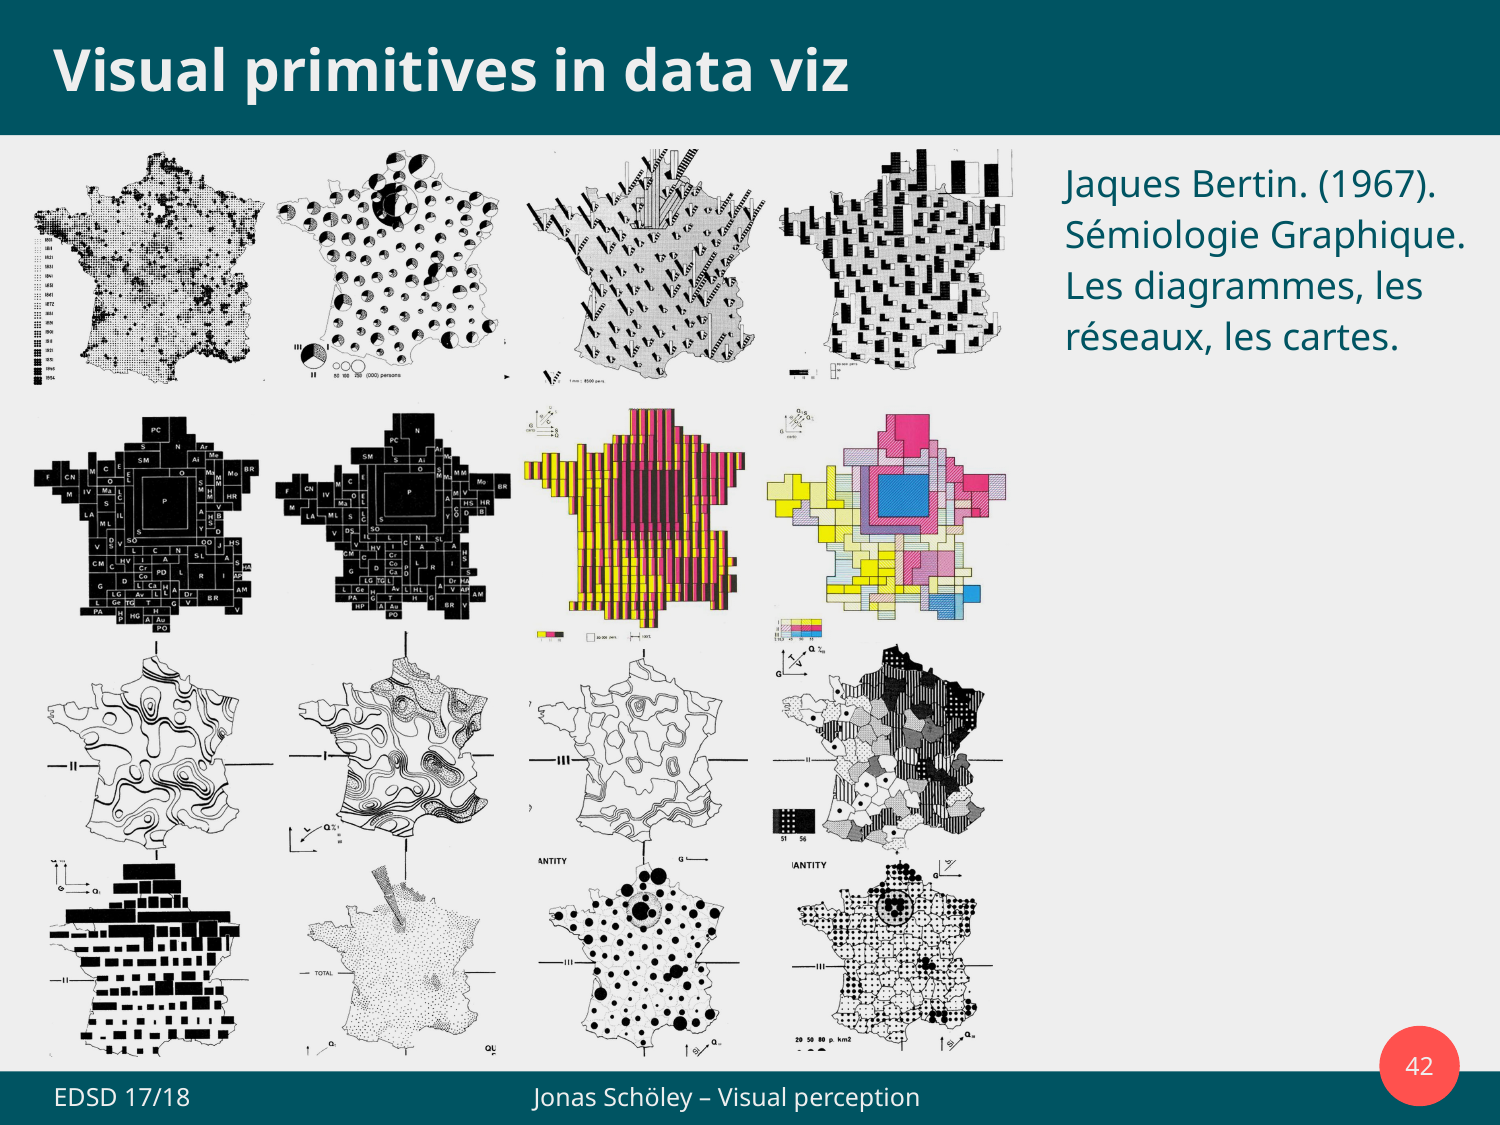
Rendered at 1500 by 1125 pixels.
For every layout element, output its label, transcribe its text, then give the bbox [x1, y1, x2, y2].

picture [30, 149, 1036, 1125]
text_box Jaques Bertin. (1967). Sémiologie Graphique. Les diagrammes, les réseaux, les cartes. [1050, 149, 1486, 364]
title Visual primitives in data viz [53, 0, 1447, 141]
